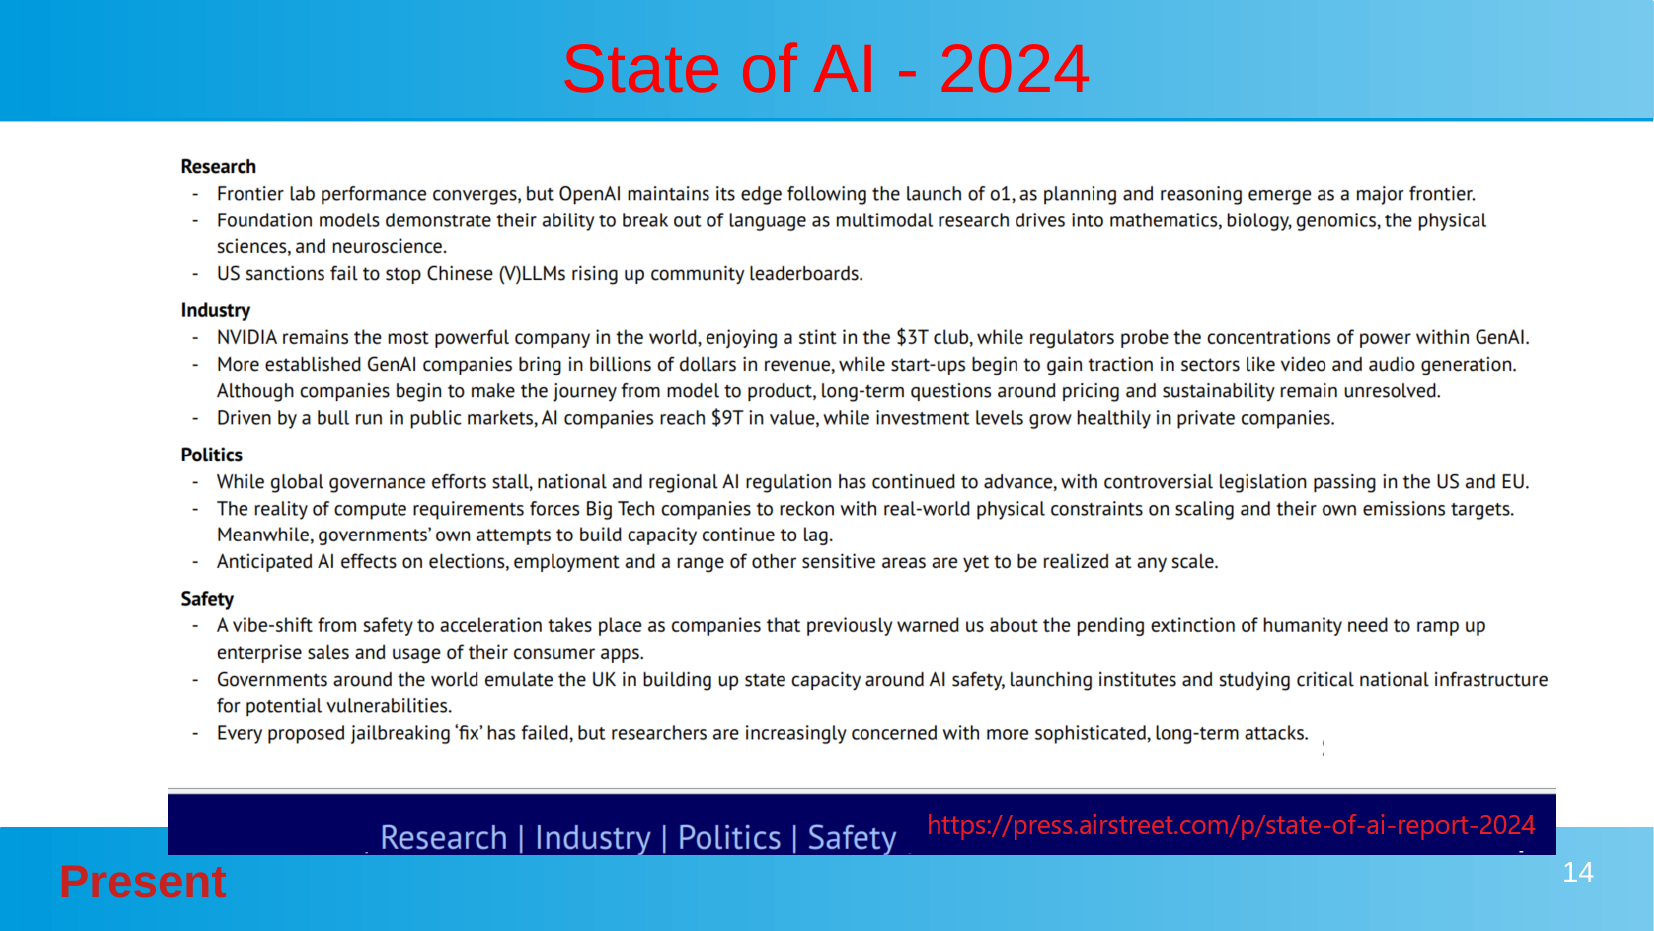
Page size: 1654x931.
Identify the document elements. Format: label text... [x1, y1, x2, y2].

picture [168, 136, 1556, 855]
title State of AI - 2024 [59, 29, 1595, 108]
